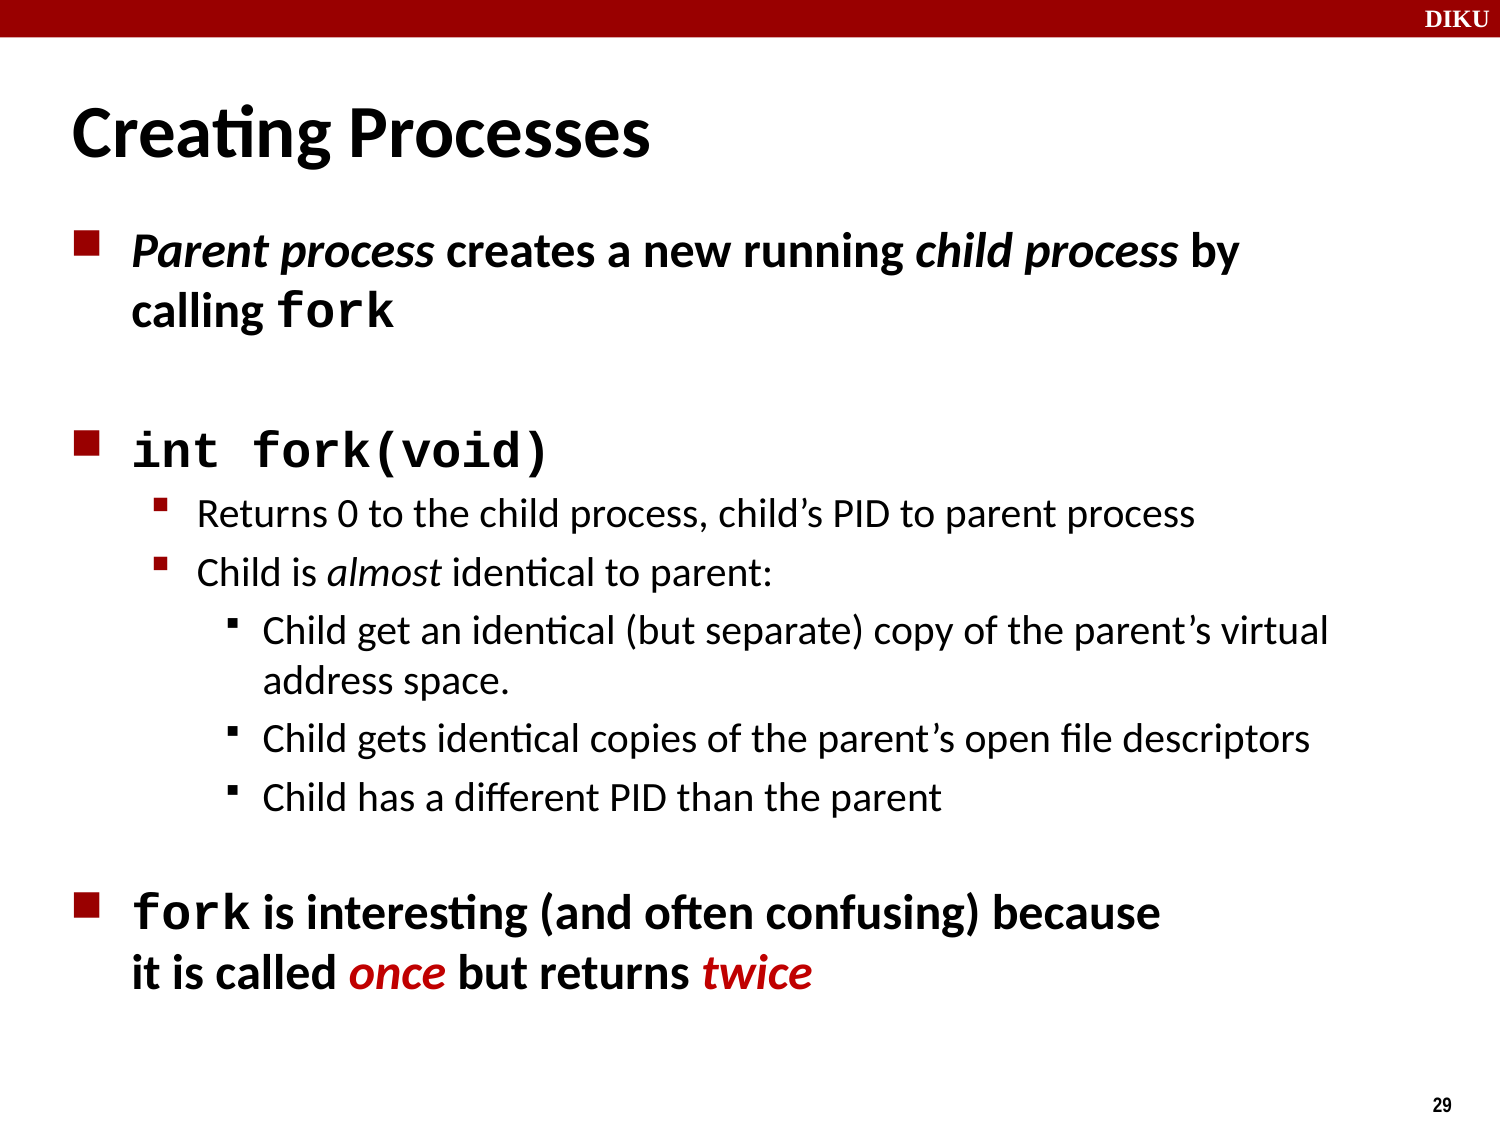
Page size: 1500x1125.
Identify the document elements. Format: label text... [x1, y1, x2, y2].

text_box Parent process creates a new running child process by calling fork int fork(void) Returns 0 to the child process, child’s PID to parent process Child is almost identical to parent: Child get an identical (but separate) copy of the parent’s virtual address space. Child gets identical copies of the parent’s open file descriptors Child has a different PID than the parent fork is interesting (and often confusing) because it is called once but returns twice [60, 210, 1376, 1075]
text_box Creating Processes [57, 80, 1233, 175]
